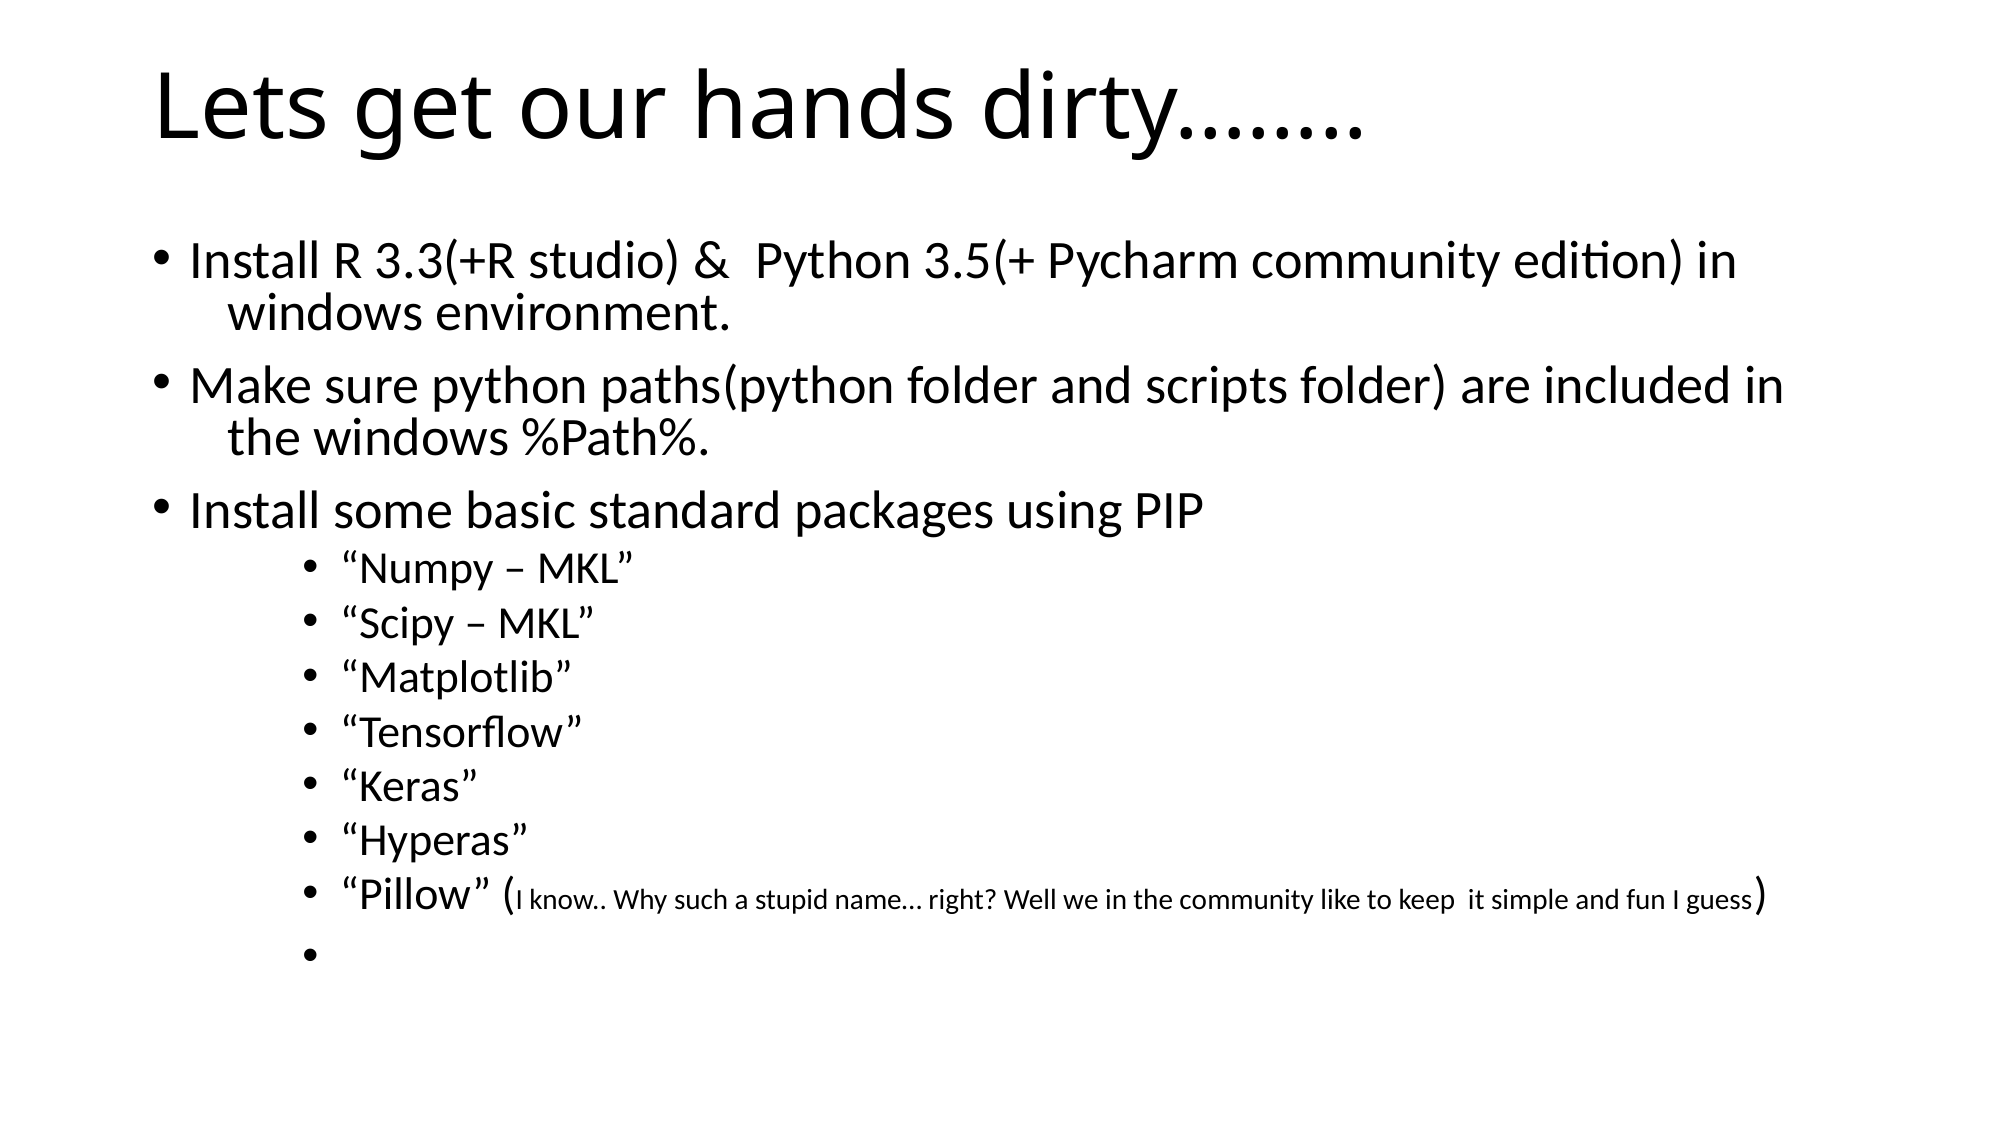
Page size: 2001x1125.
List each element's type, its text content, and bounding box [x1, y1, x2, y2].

list Install R 3.3(+R studio) & Python 3.5(+ Pycharm community edition) in windows environment. Make sure python paths(python folder and scripts folder) are included in the windows %Path%. Install some basic standard packages using PIP “Numpy – MKL” “Scipy – MKL” “Matplotlib” “Tensorflow” “Keras” “Hyperas” “Pillow” (I know.. Why such a stupid name… right? Well we in the community like to keep it simple and fun I guess) [137, 229, 1863, 943]
title Lets get our hands dirty…….. [137, 0, 1863, 218]
